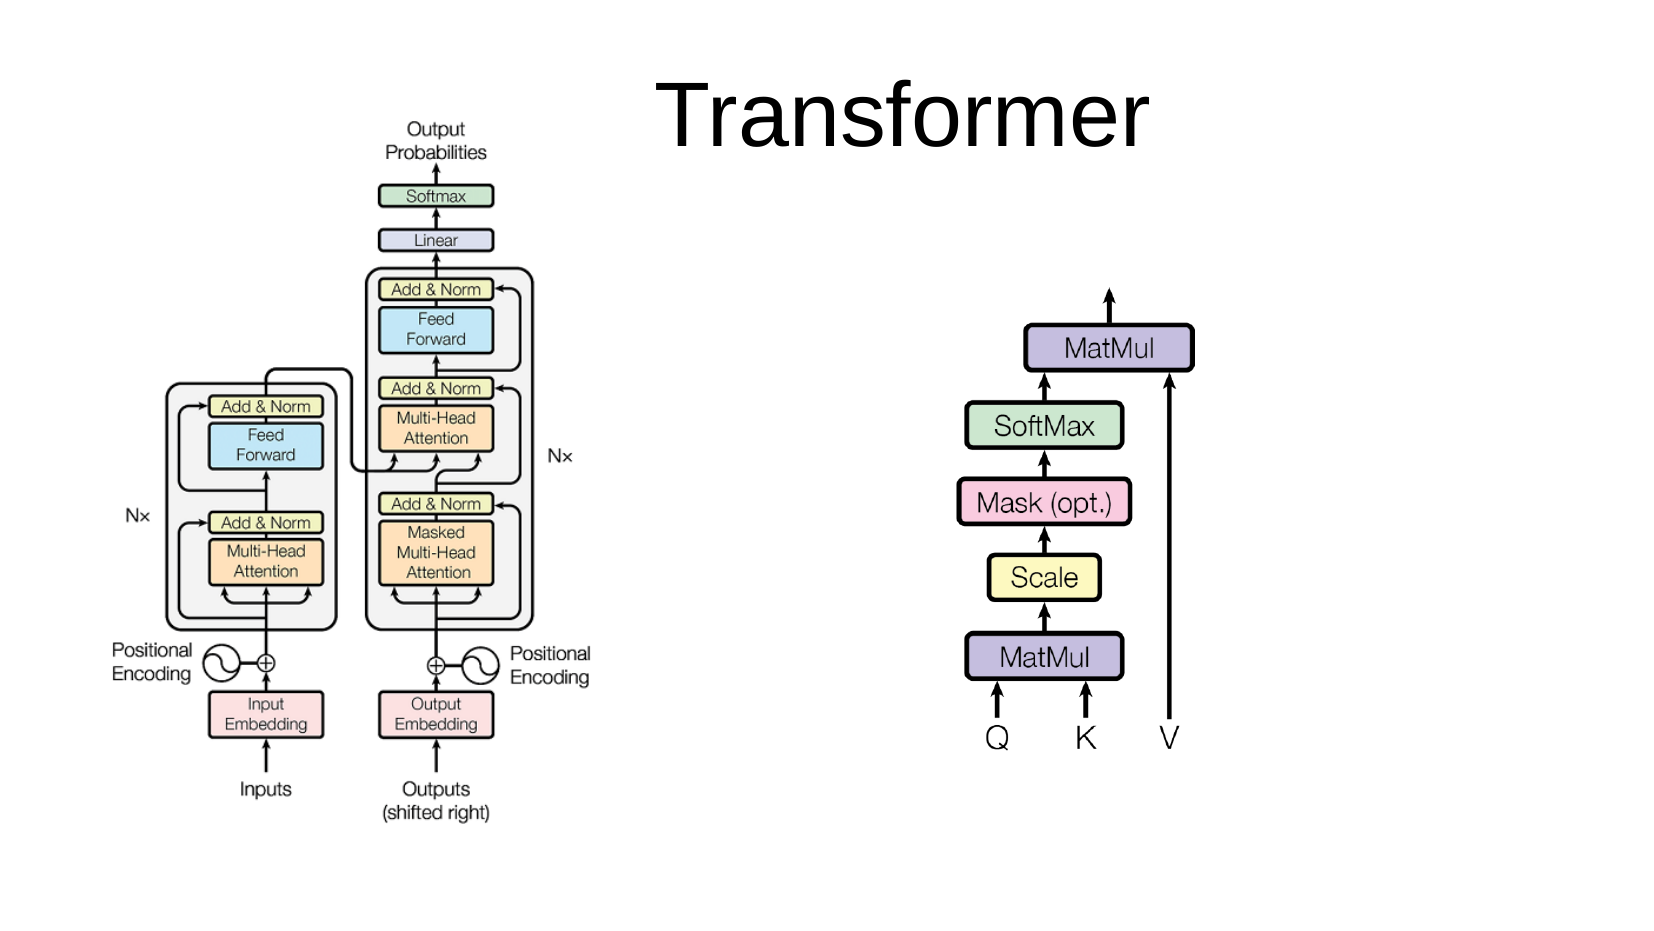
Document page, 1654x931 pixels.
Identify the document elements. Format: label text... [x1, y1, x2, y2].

picture [112, 119, 591, 826]
picture [906, 271, 1238, 788]
title Transformer [82, 37, 1571, 193]
